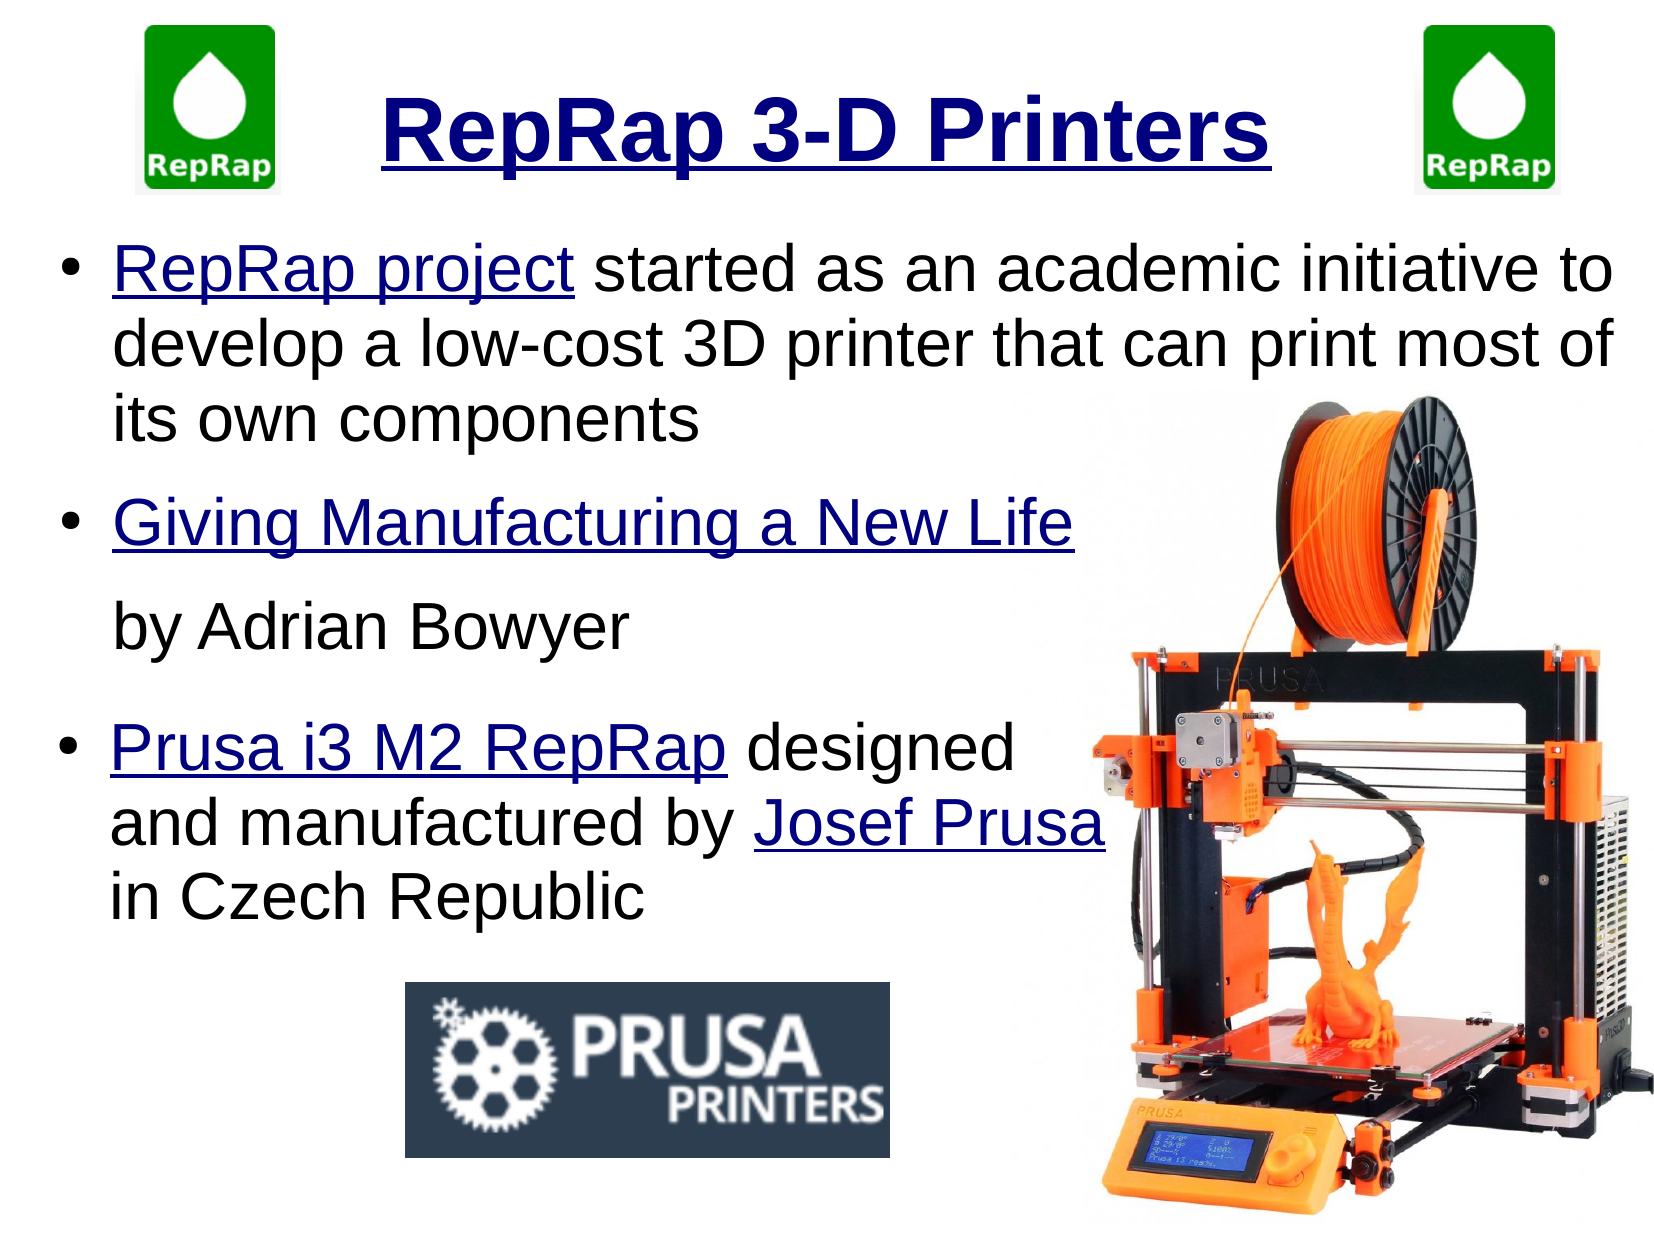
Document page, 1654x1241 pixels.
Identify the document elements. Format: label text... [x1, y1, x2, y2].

title RepRap 3-D Printers [82, 5, 1571, 231]
picture [1126, 389, 1654, 1223]
picture [405, 982, 890, 1158]
picture [135, 20, 281, 196]
list RepRap project started as an academic initiative to develop a low-cost 3D printer that can print most of its own components Giving Manufacturing a New Life by Adrian Bowyer [41, 231, 1630, 951]
picture [1414, 20, 1561, 196]
list Prusa i3 M2 RepRap designed and manufactured by Josef Prusa in Czech Republic [38, 709, 1126, 1241]
